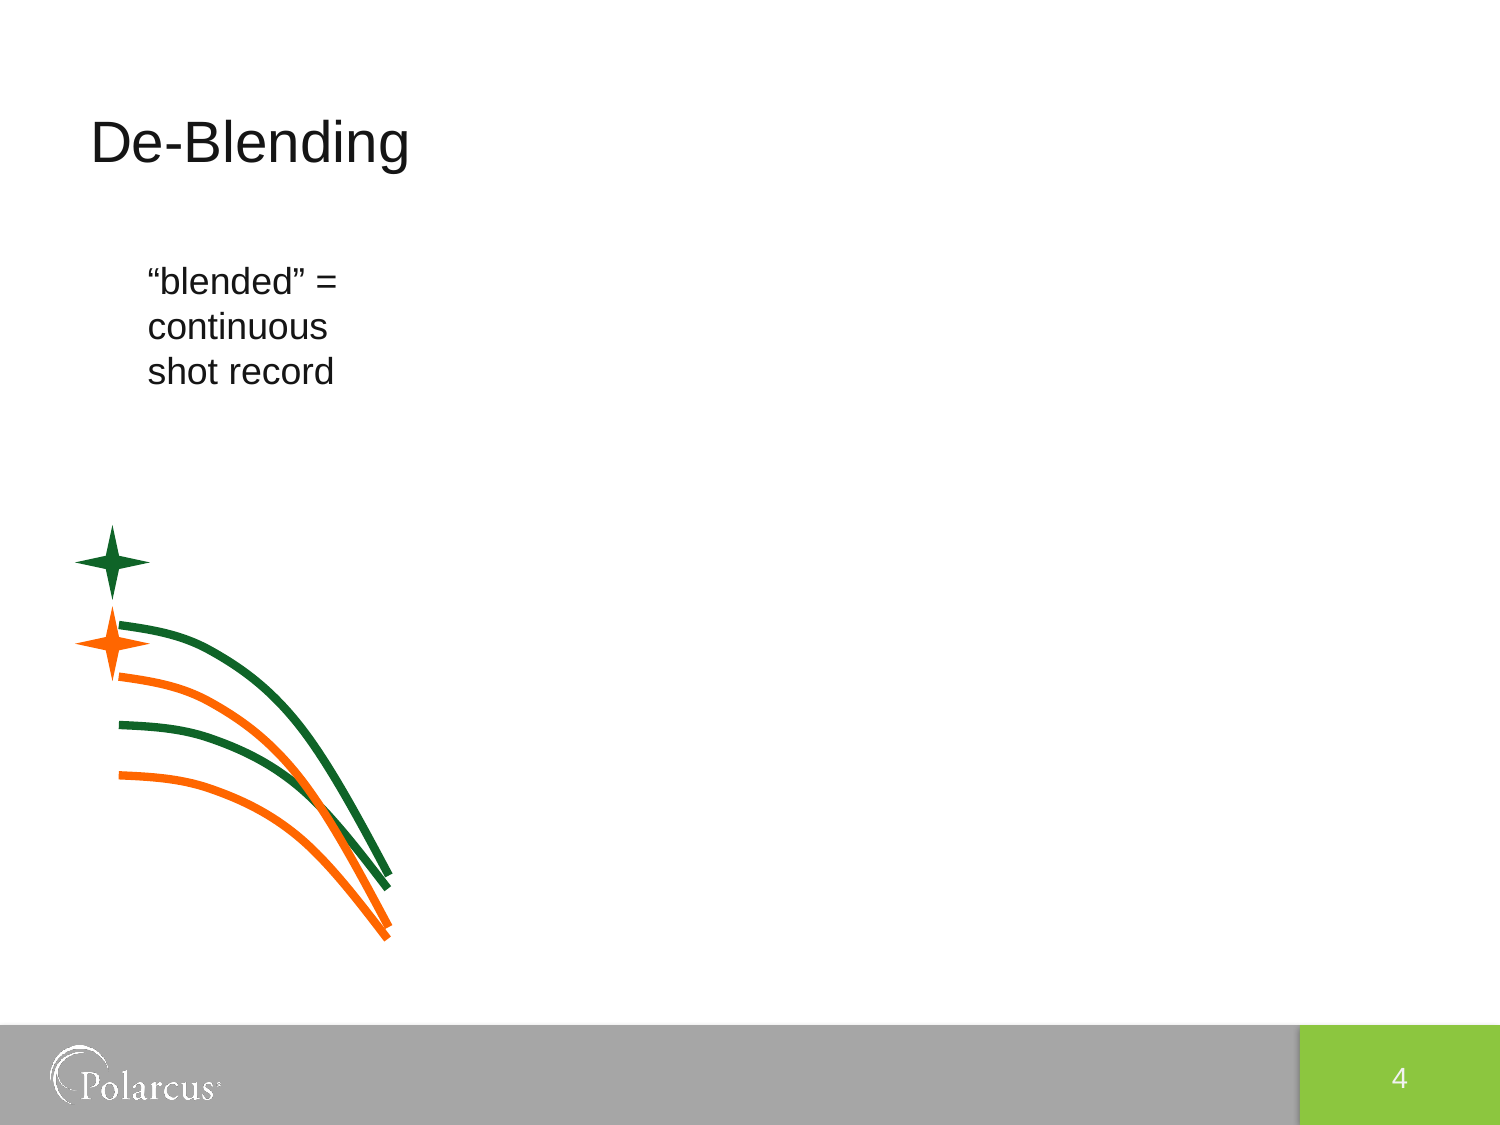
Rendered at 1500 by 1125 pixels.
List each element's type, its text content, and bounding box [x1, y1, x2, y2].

text_box “blended” = continuous shot record [132, 249, 354, 400]
title De-Blending [75, 45, 1425, 233]
text_box [74, 606, 150, 682]
picture [50, 1045, 221, 1105]
text_box [74, 524, 150, 600]
list [75, 262, 1425, 1005]
